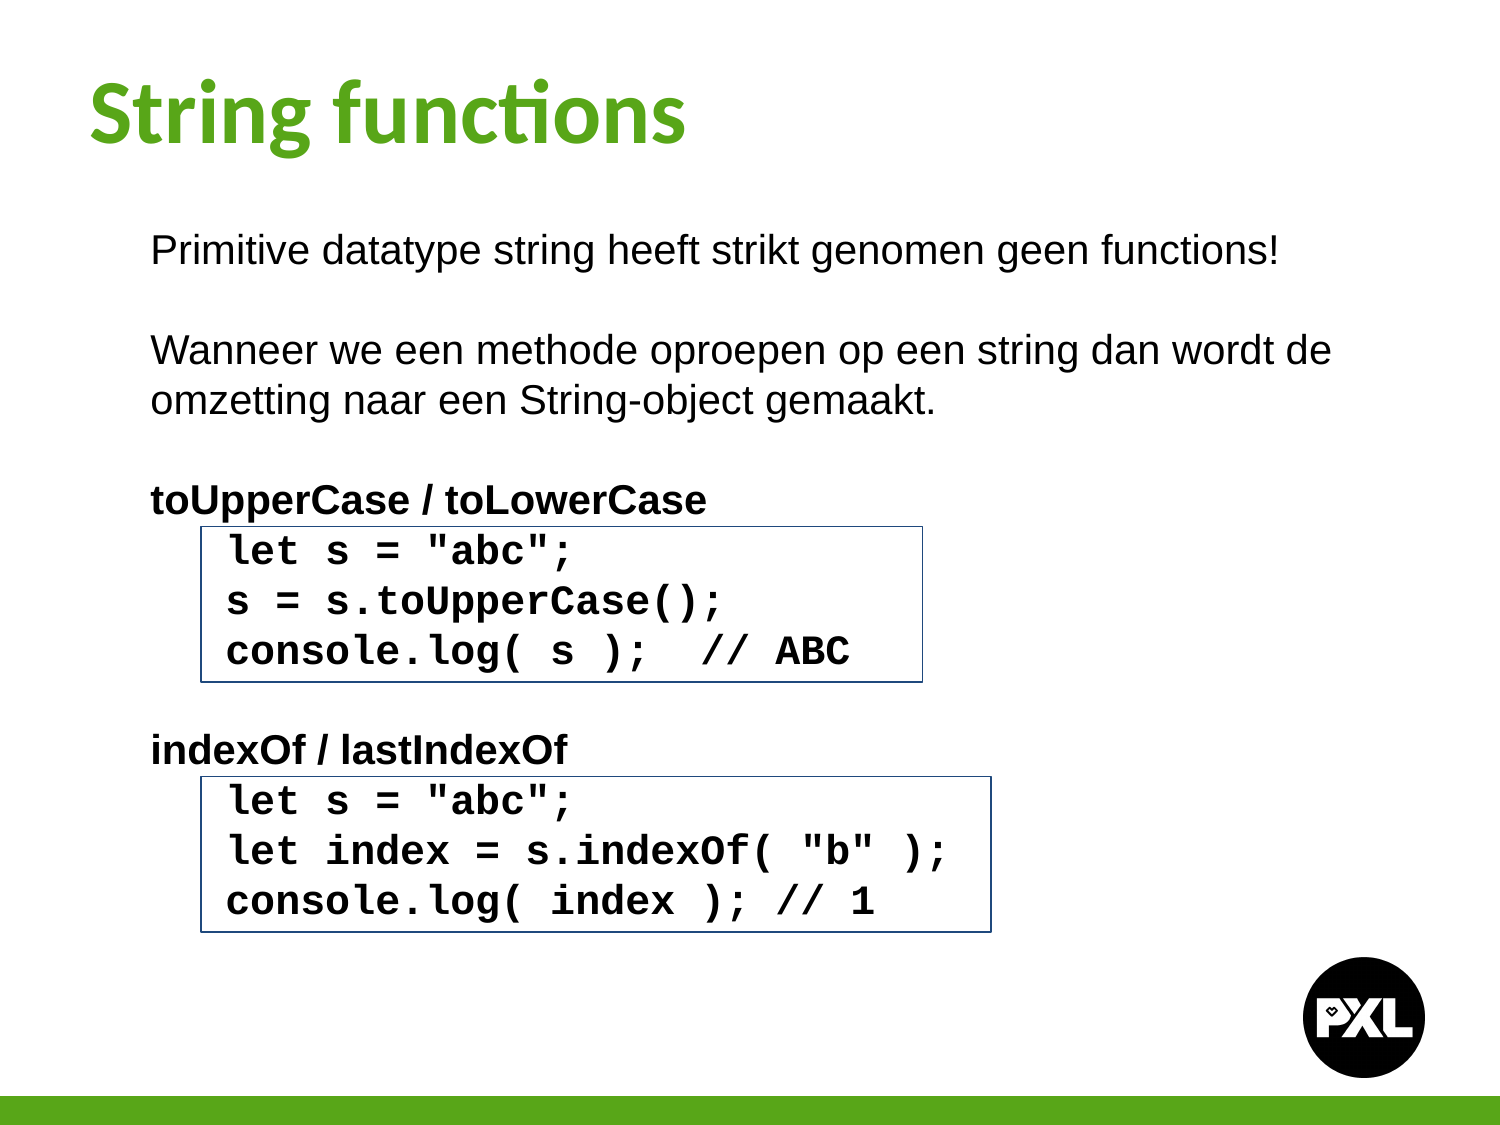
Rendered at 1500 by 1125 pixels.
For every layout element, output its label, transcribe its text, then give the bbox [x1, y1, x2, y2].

text_box Primitive datatype string heeft strikt genomen geen functions! Wanneer we een methode oproepen op een string dan wordt de omzetting naar een String-object gemaakt. toUpperCase / toLowerCase let s = "abc"; s = s.toUpperCase(); console.log( s ); // ABC indexOf / lastIndexOf let s = "abc"; let index = s.indexOf( "b" ); console.log( index ); // 1 [135, 207, 1425, 916]
picture [1303, 957, 1425, 1078]
text_box String functions [75, 45, 1425, 233]
text_box Primitive datatype string heeft strikt genomen geen functions! Wanneer we een methode oproepen op een string dan wordt de omzetting naar een String-object gemaakt. toUpperCase / toLowerCase let s = "abc"; s = s.toUpperCase(); console.log( s ); // ABC indexOf / lastIndexOf let s = "abc"; let index = s.indexOf( "b" ); console.log( index ); // 1 [202, 777, 990, 916]
